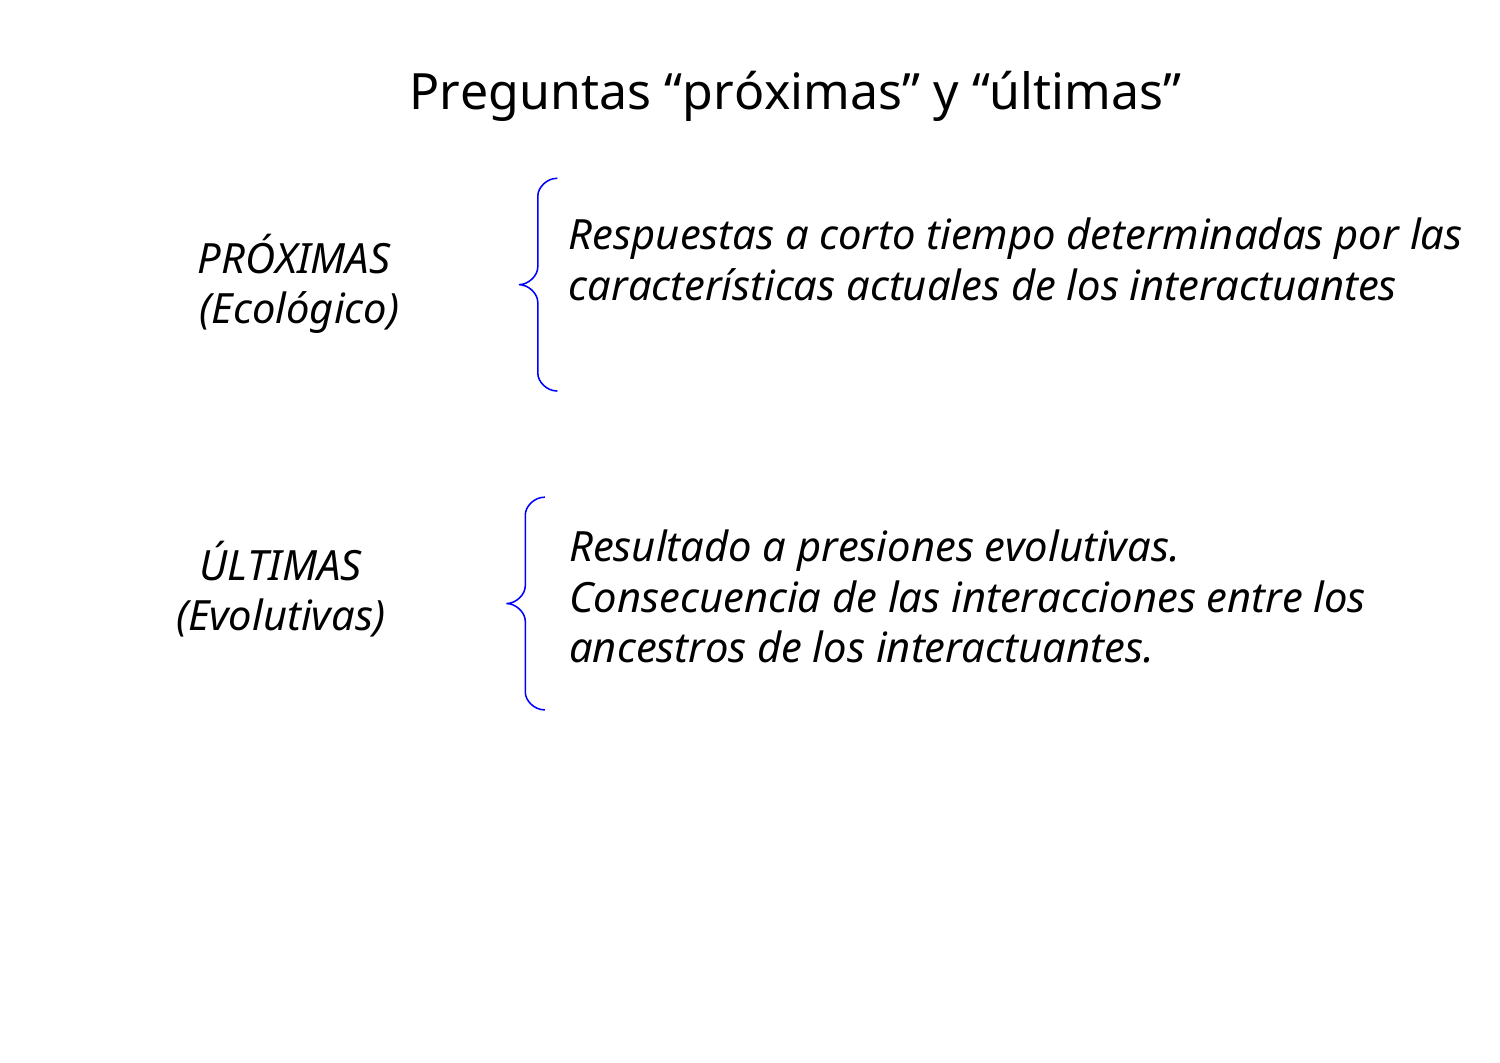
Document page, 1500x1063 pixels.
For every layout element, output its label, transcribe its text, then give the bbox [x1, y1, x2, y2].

text_box Resultado a presiones evolutivas. Consecuencia de las interacciones entre los ancestros de los interactuantes. [556, 514, 1457, 677]
text_box Respuestas a corto tiempo determinadas por las características actuales de los interactuantes [556, 201, 1495, 315]
text_box ÚLTIMAS (Evolutivas) [513, 532, 550, 646]
text_box PRÓXIMAS (Ecológico) [119, 225, 470, 339]
text_box ÚLTIMAS (Evolutivas) [11, 532, 524, 646]
text_box Preguntas “próximas” y “últimas” [395, 51, 1197, 128]
